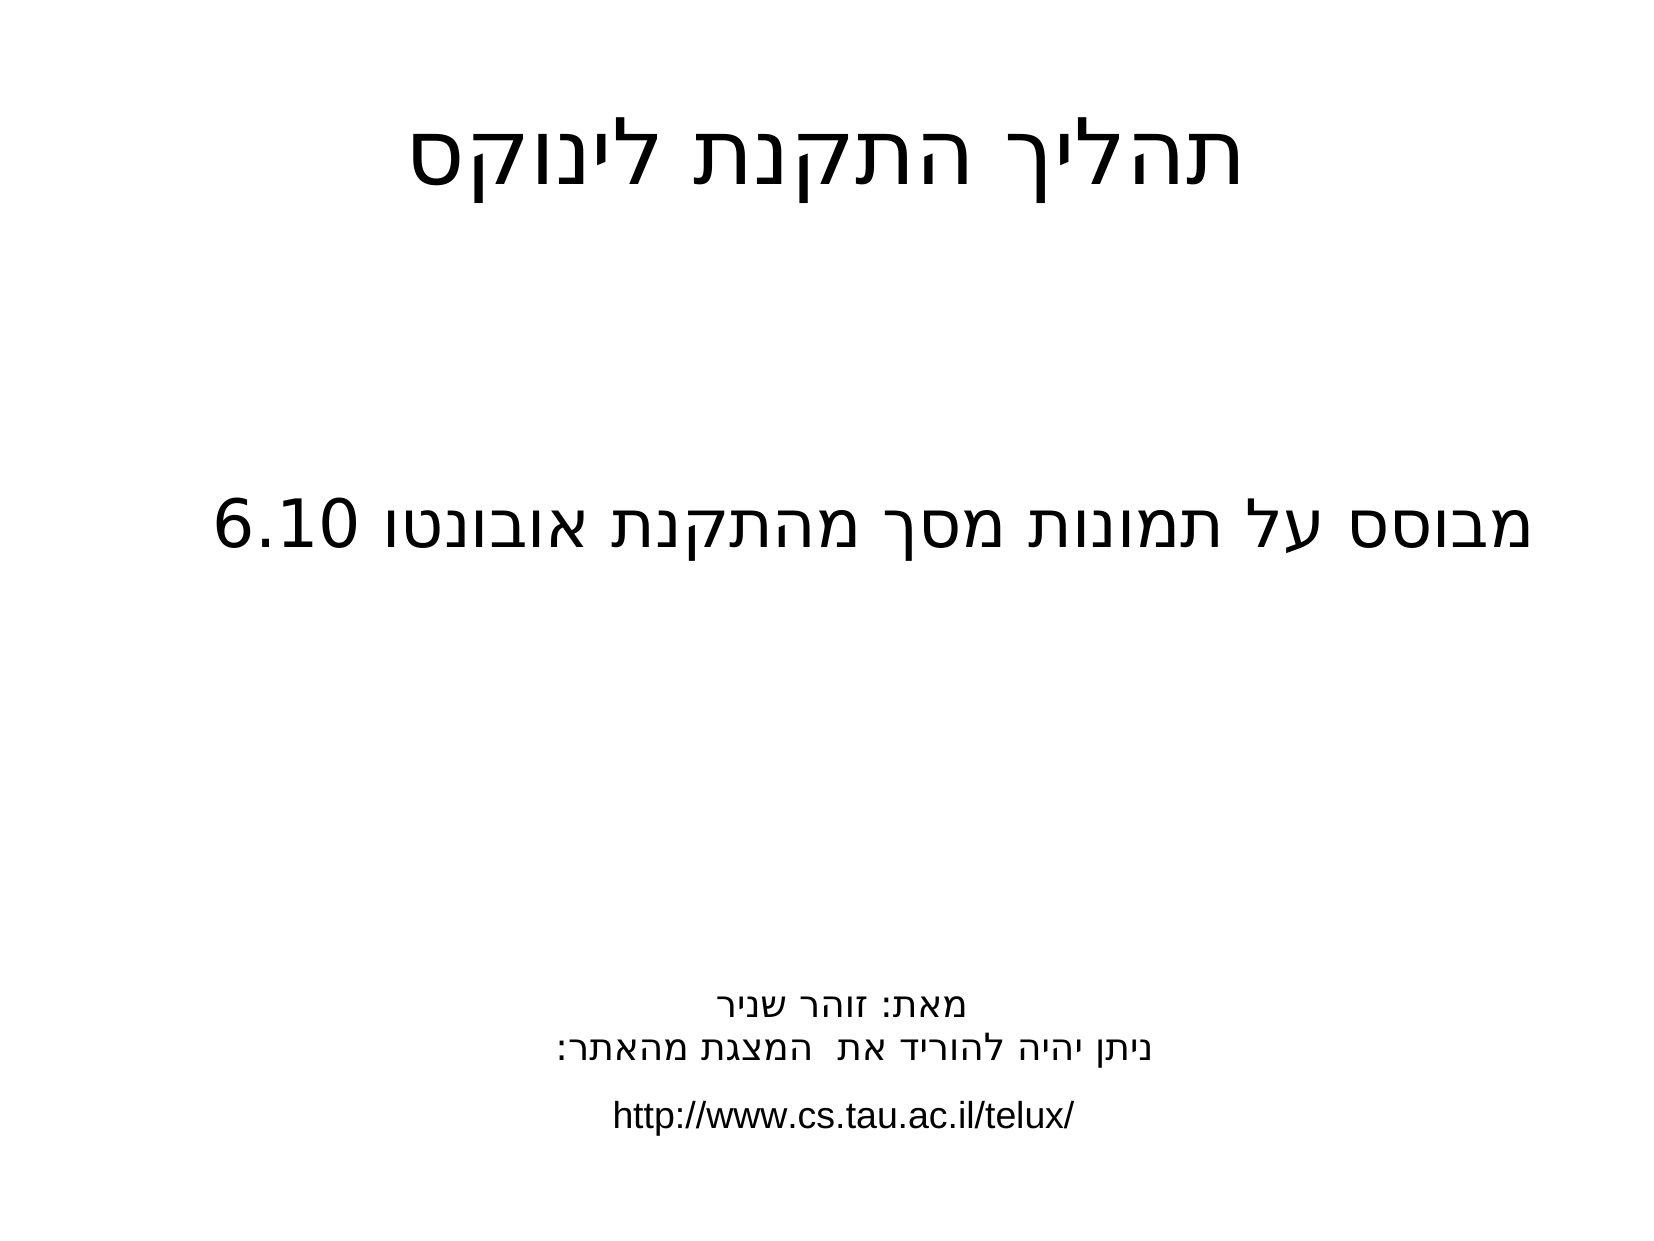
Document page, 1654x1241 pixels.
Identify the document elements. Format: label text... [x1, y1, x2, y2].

subtitle מבוסס על תמונות מסך מהתקנת אובונטו 6.10 [82, 297, 1571, 826]
text_box מאת: זוהר שניר ניתן יהיה להוריד את המצגת מהאתר: [514, 975, 1169, 1087]
text_box http://www.cs.tau.ac.il/telux/ [487, 1087, 1201, 1145]
title תהליך התקנת לינוקס [82, 49, 1571, 257]
